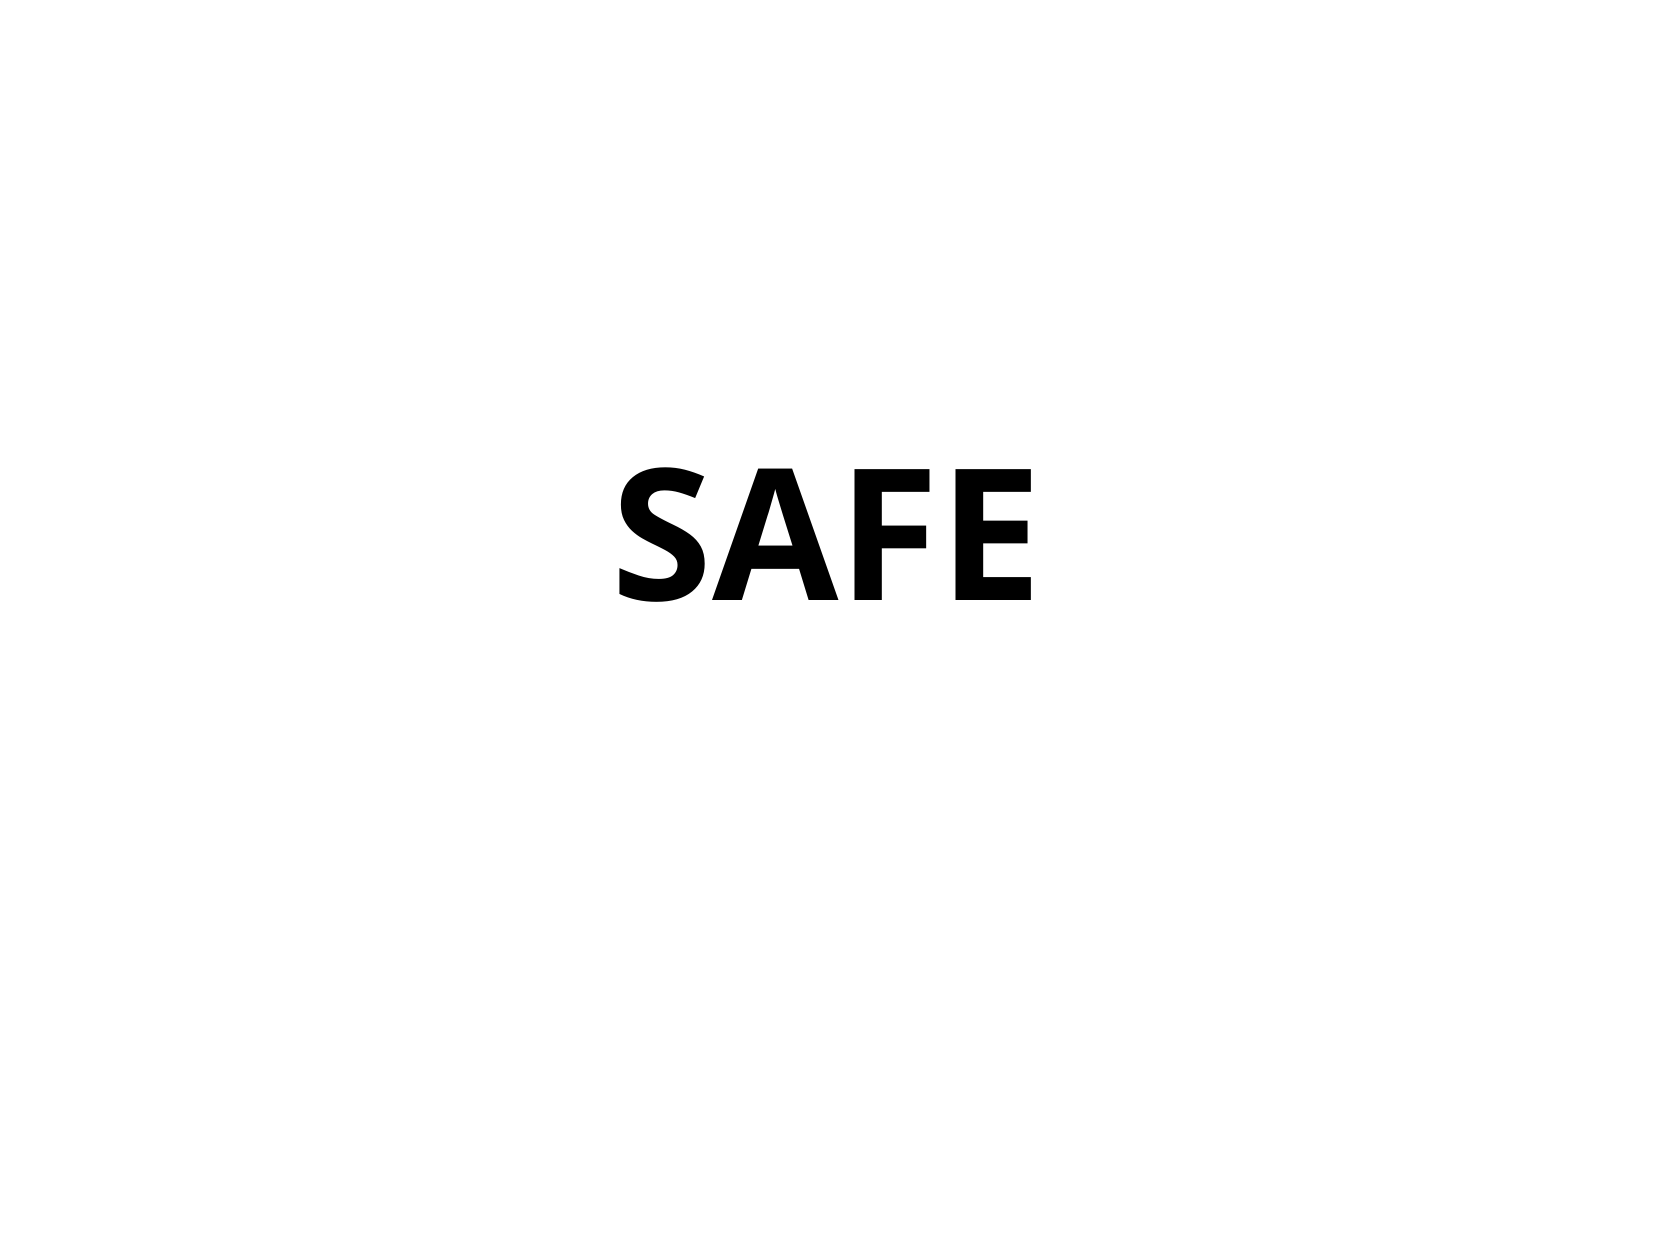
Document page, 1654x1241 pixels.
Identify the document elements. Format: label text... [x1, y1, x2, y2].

subtitle SAFE [82, 49, 1571, 1010]
